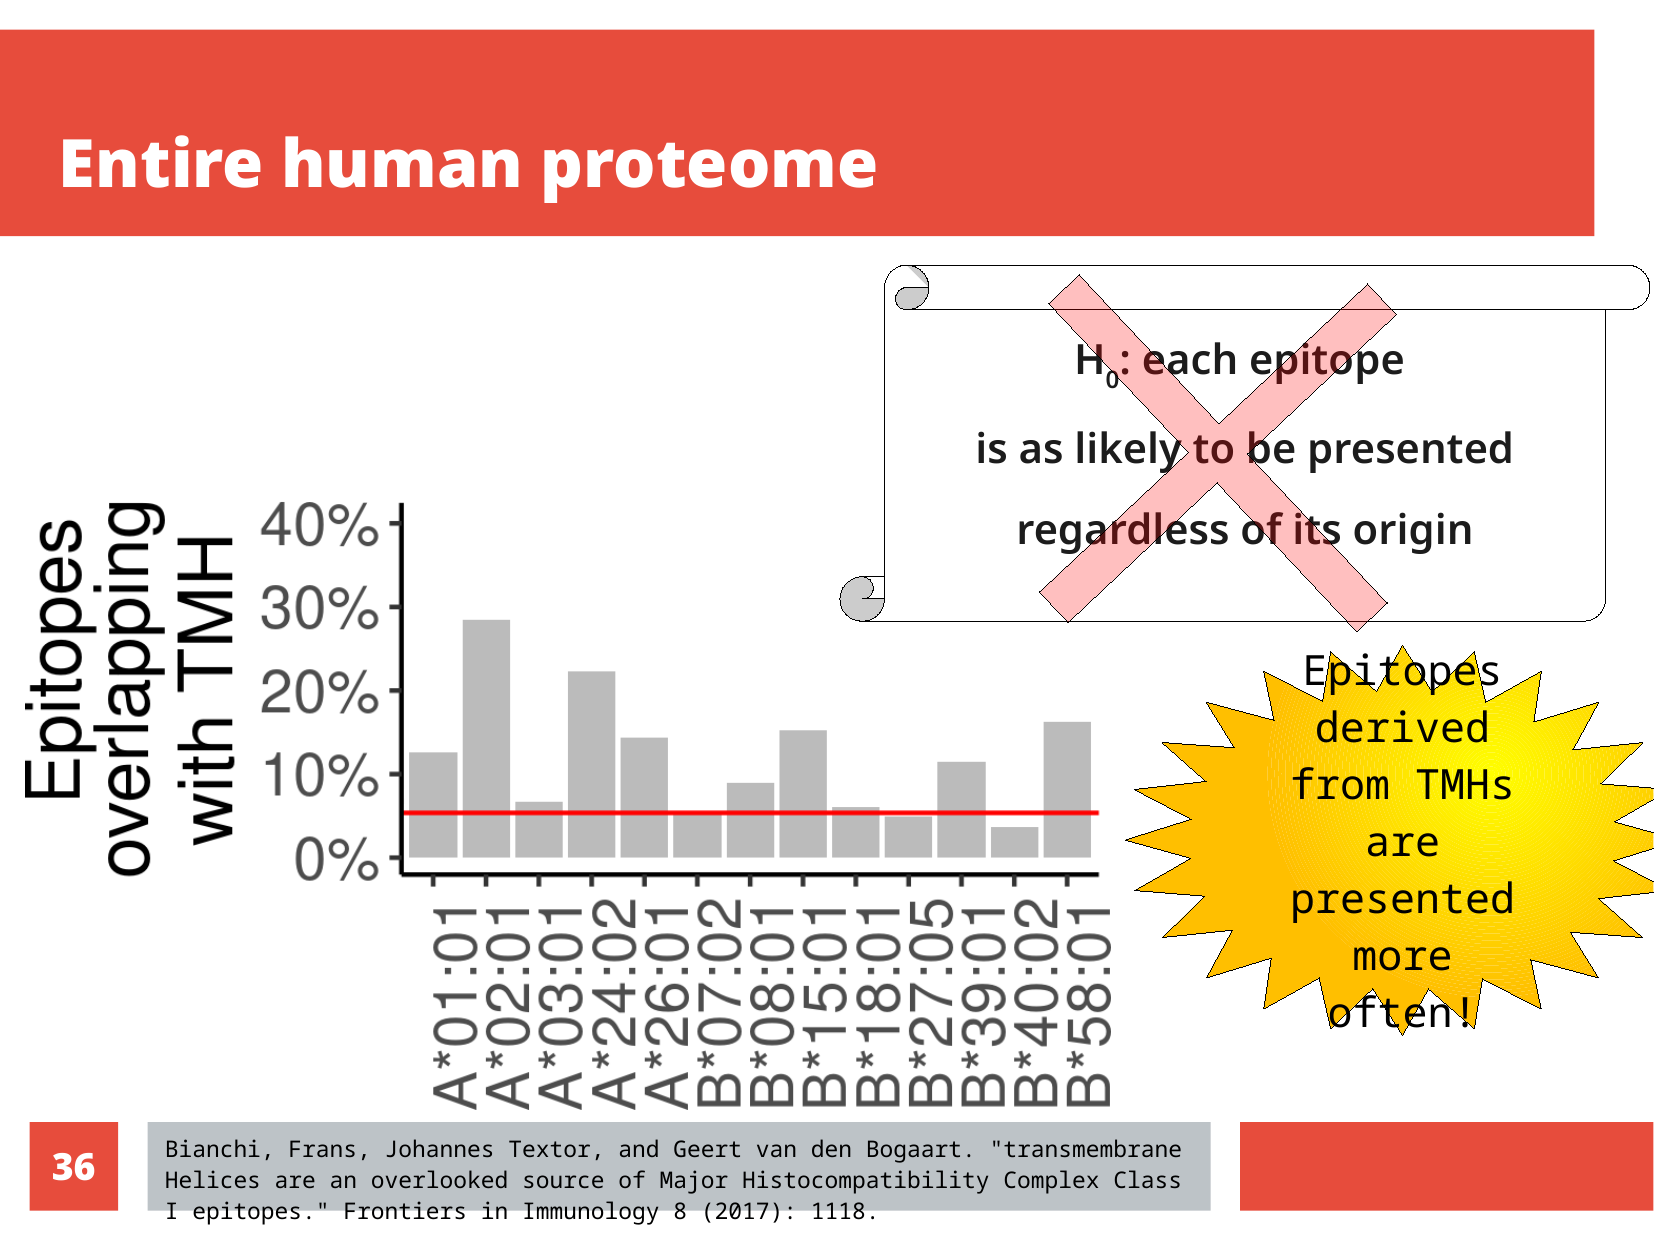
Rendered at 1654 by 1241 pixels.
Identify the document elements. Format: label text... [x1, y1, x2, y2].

picture [25, 501, 1111, 1111]
text_box [1039, 274, 1397, 632]
text_box H0: each epitope is as likely to be presented regardless of its origin [1114, 310, 1338, 422]
text_box H0: each epitope is as likely to be presented regardless of its origin [865, 265, 1176, 622]
title Entire human proteome [59, 59, 1595, 207]
text_box Bianchi, Frans, Johannes Textor, and Geert van den Bogaart. "transmembrane Helices are an overlooked source of Major Histocompatibility Complex Class I epitopes." Frontiers in Immunology 8 (2017): 1118. [150, 1125, 1201, 1210]
text_box H0: each epitope is as likely to be presented regardless of its origin [913, 265, 1650, 310]
text_box H0: each epitope is as likely to be presented regardless of its origin [1070, 484, 1346, 622]
text_box H0: each epitope is as likely to be presented regardless of its origin [1257, 310, 1606, 622]
text_box Epitopes derived from TMHs are presented more often! [1125, 645, 1654, 1036]
